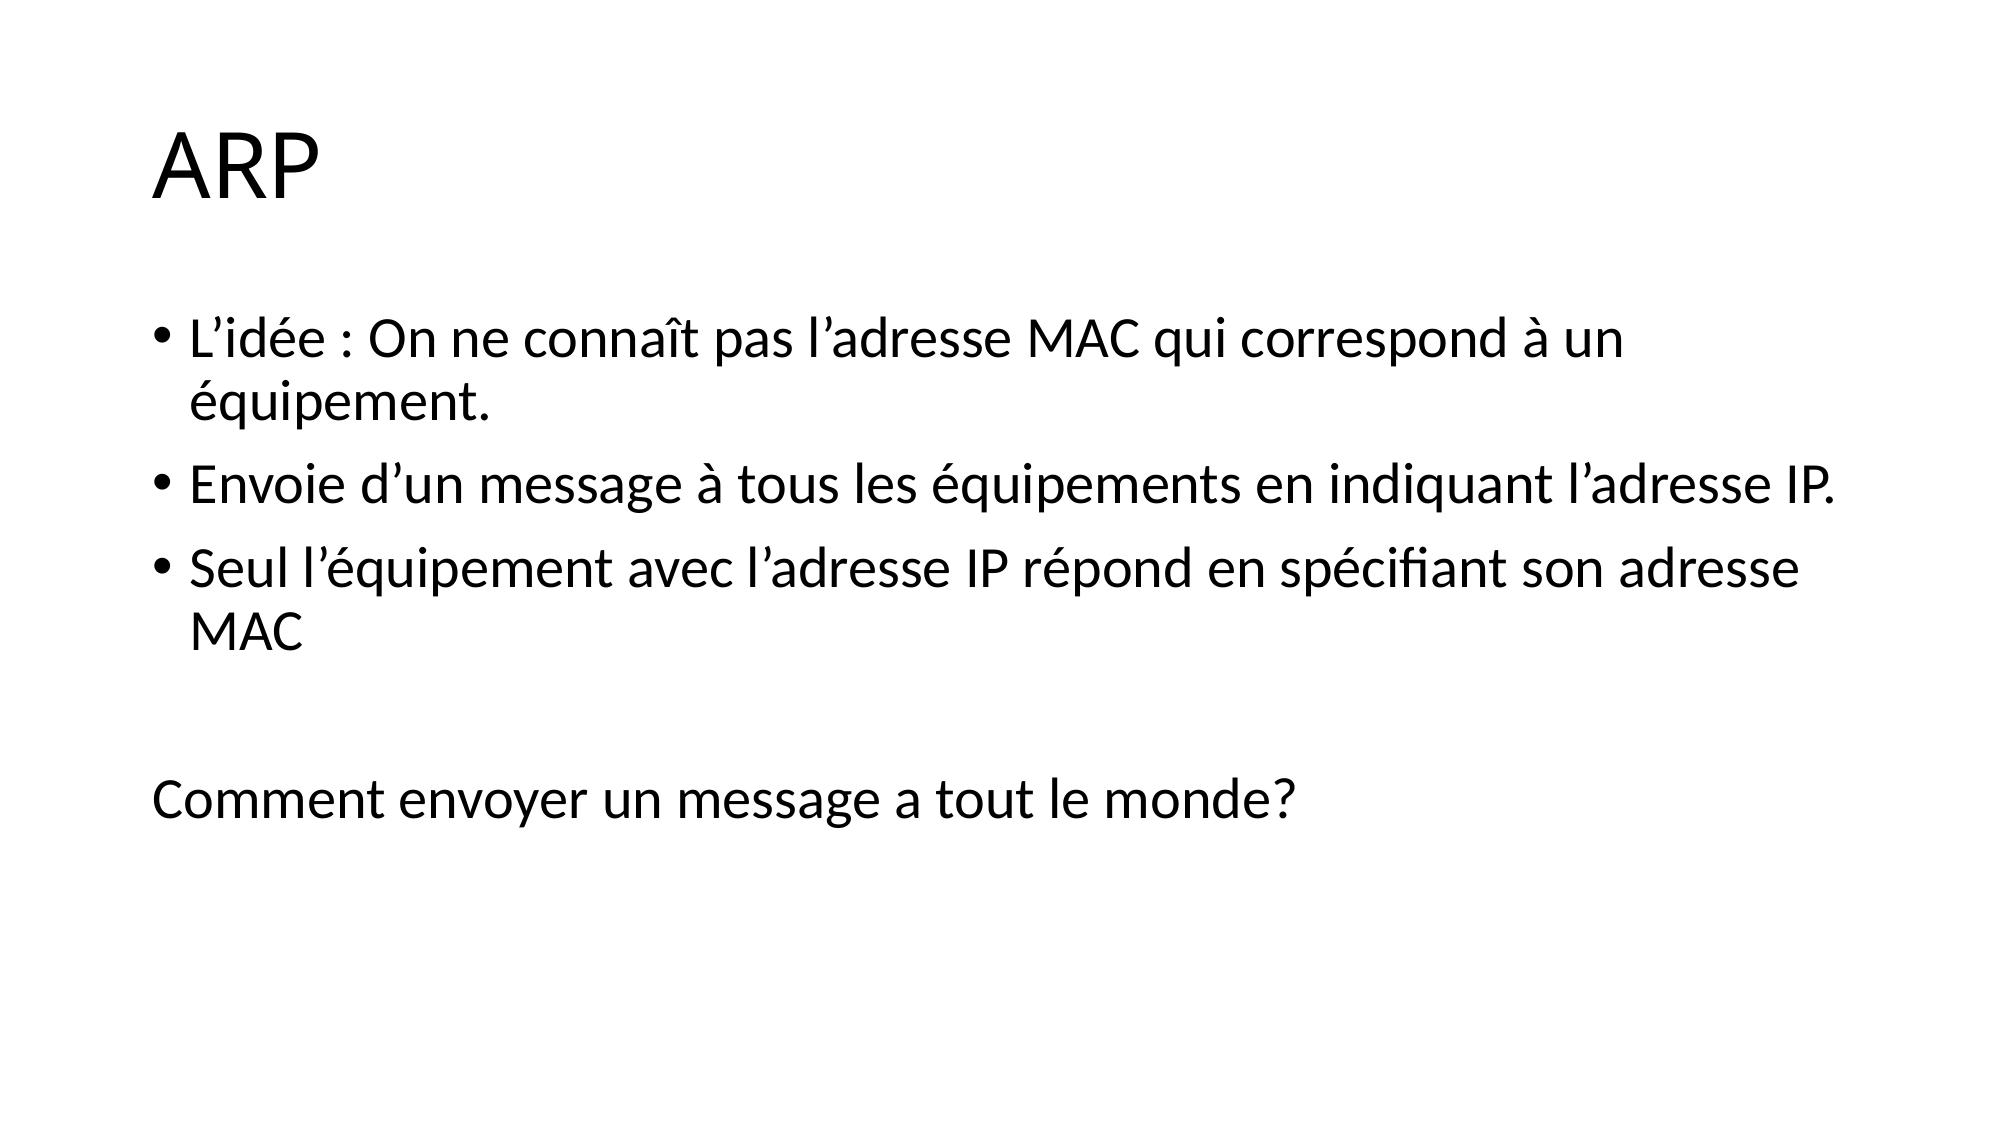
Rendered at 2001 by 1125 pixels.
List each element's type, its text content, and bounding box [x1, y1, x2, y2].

title ARP [137, 59, 1863, 278]
list L’idée : On ne connaît pas l’adresse MAC qui correspond à un équipement. Envoie d’un message à tous les équipements en indiquant l’adresse IP. Seul l’équipement avec l’adresse IP répond en spécifiant son adresse MAC Comment envoyer un message a tout le monde? [137, 299, 1863, 1014]
